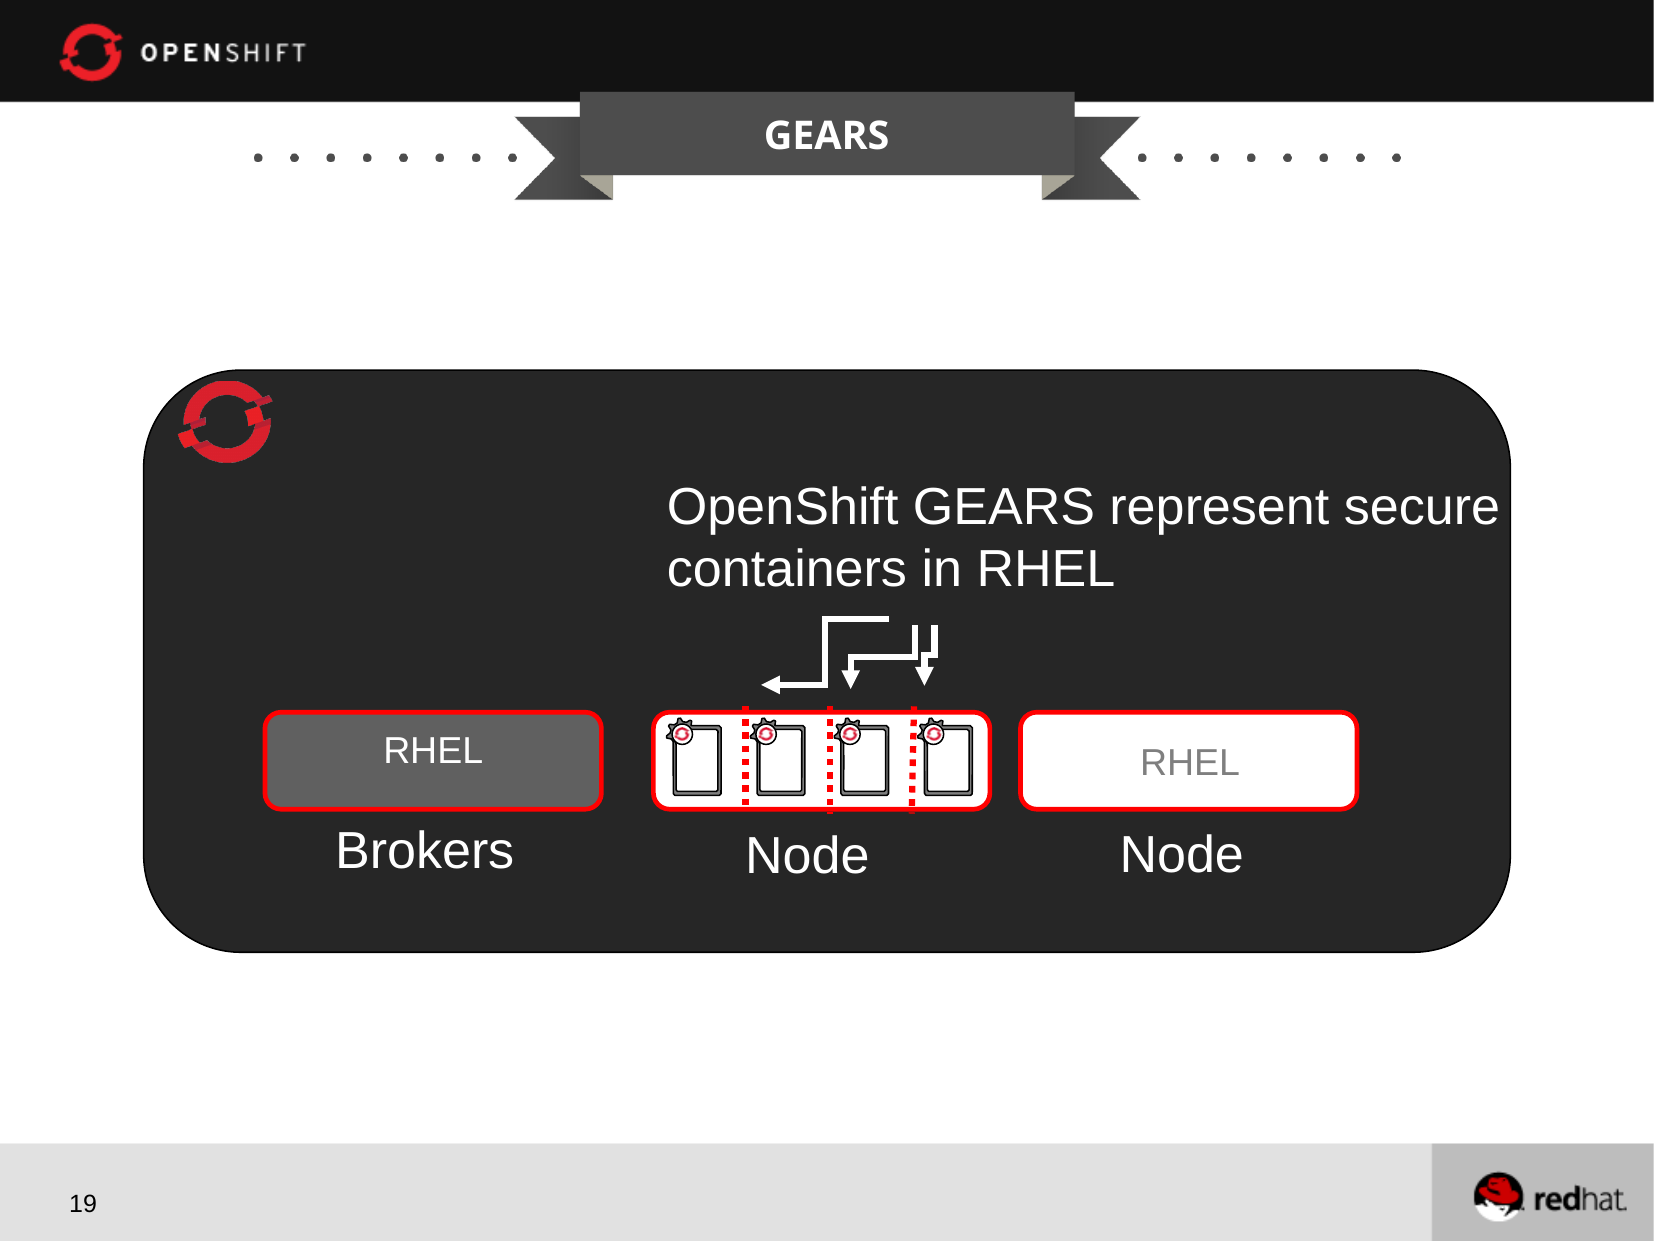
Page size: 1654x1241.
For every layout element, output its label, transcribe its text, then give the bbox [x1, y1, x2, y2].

text_box GEARS [581, 101, 1073, 166]
text_box Node [730, 814, 885, 892]
text_box RHEL [1021, 730, 1359, 791]
picture [0, 0, 1654, 1241]
text_box RHEL [264, 718, 602, 778]
text_box [143, 370, 1511, 953]
text_box OpenShift GEARS represent secure containers in RHEL [650, 463, 1578, 606]
text_box Node [1104, 813, 1260, 891]
text_box Brokers [320, 809, 530, 887]
